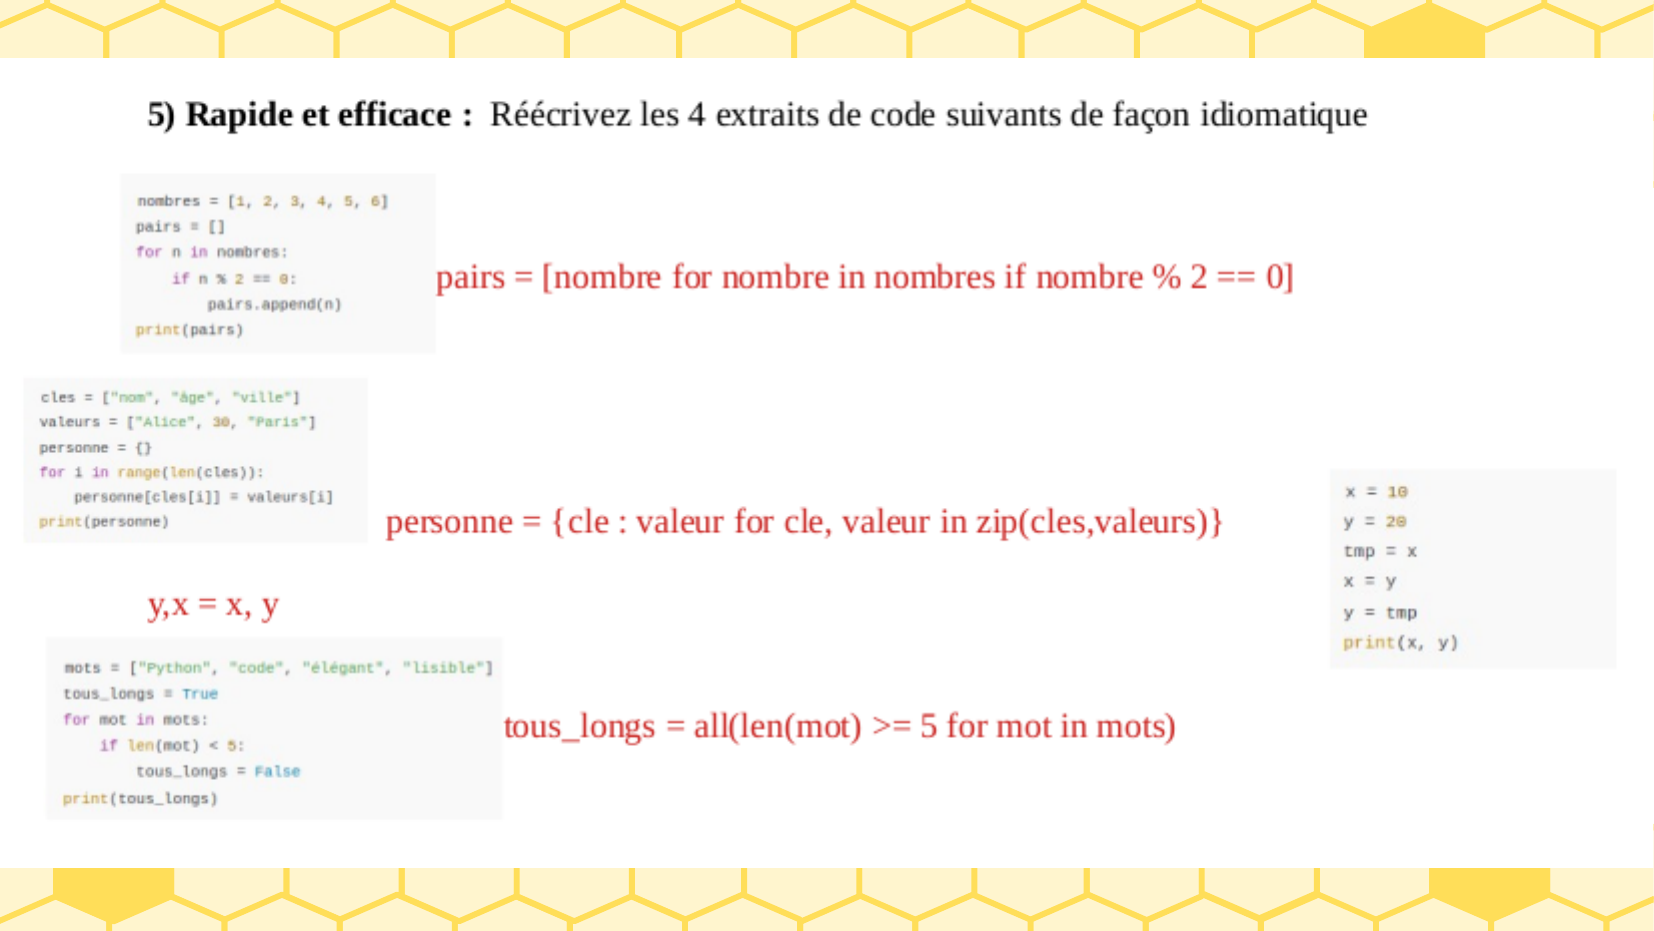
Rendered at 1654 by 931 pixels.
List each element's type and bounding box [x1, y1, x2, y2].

picture [0, 58, 1654, 868]
